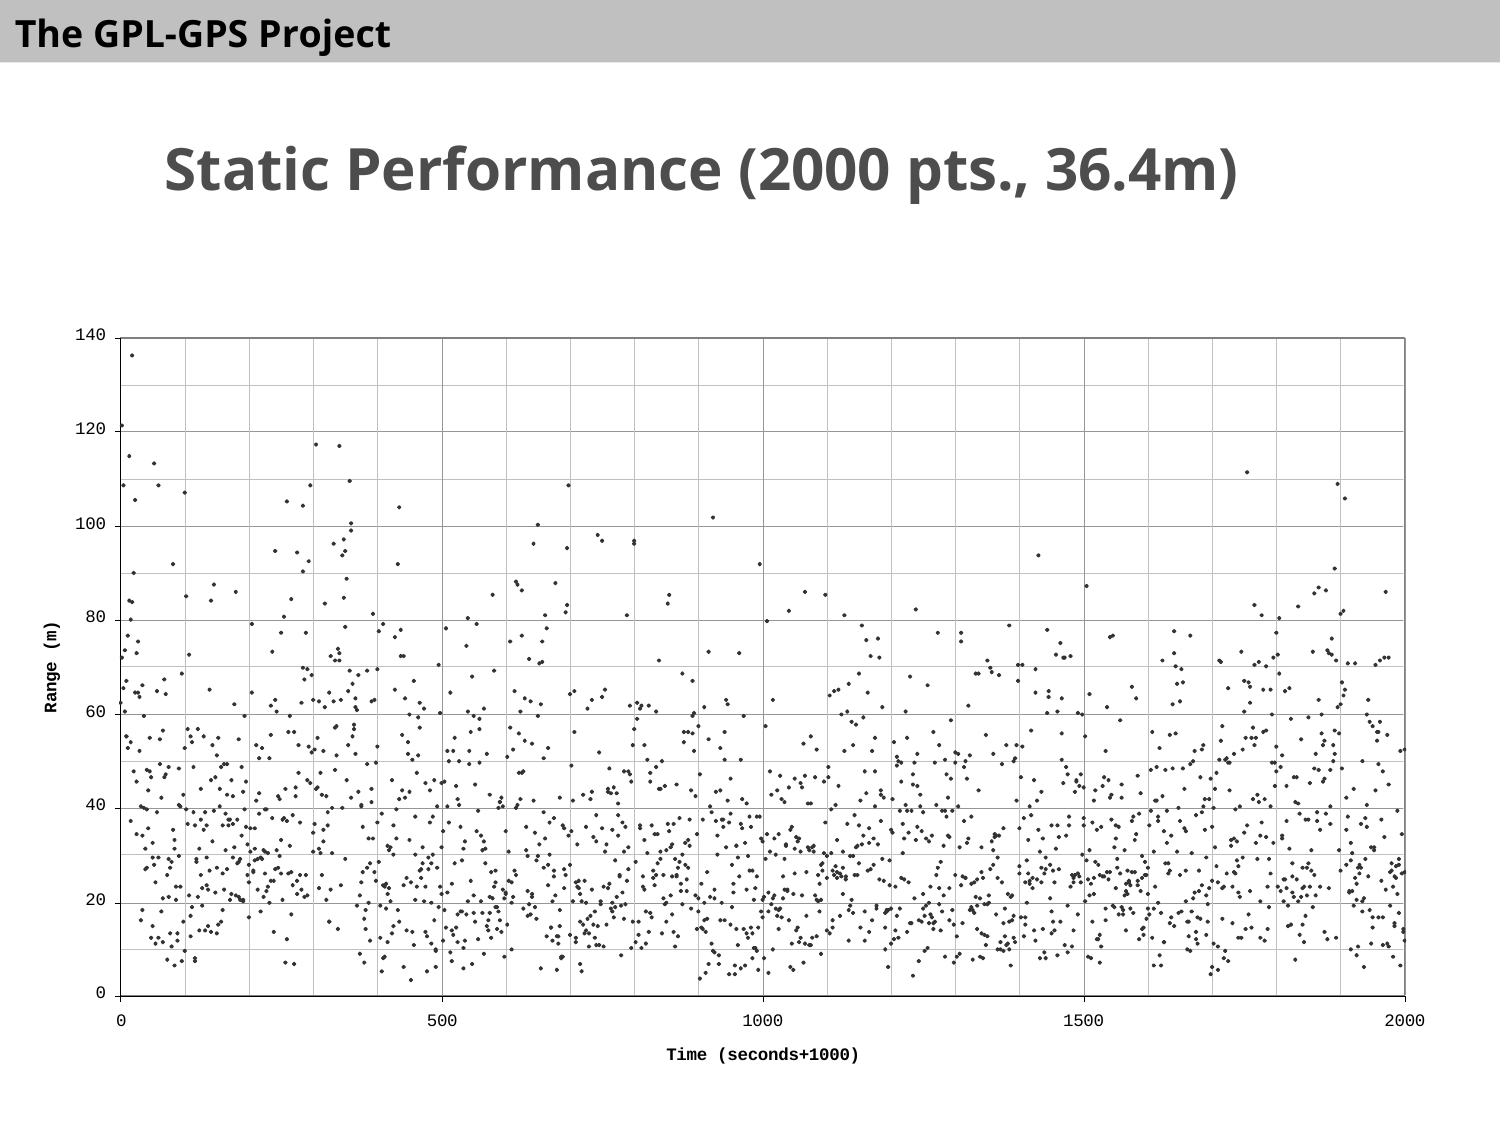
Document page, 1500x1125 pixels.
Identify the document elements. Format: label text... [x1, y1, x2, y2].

chart [12, 299, 1450, 1100]
title Static Performance (2000 pts., 36.4m) [149, 124, 1463, 213]
